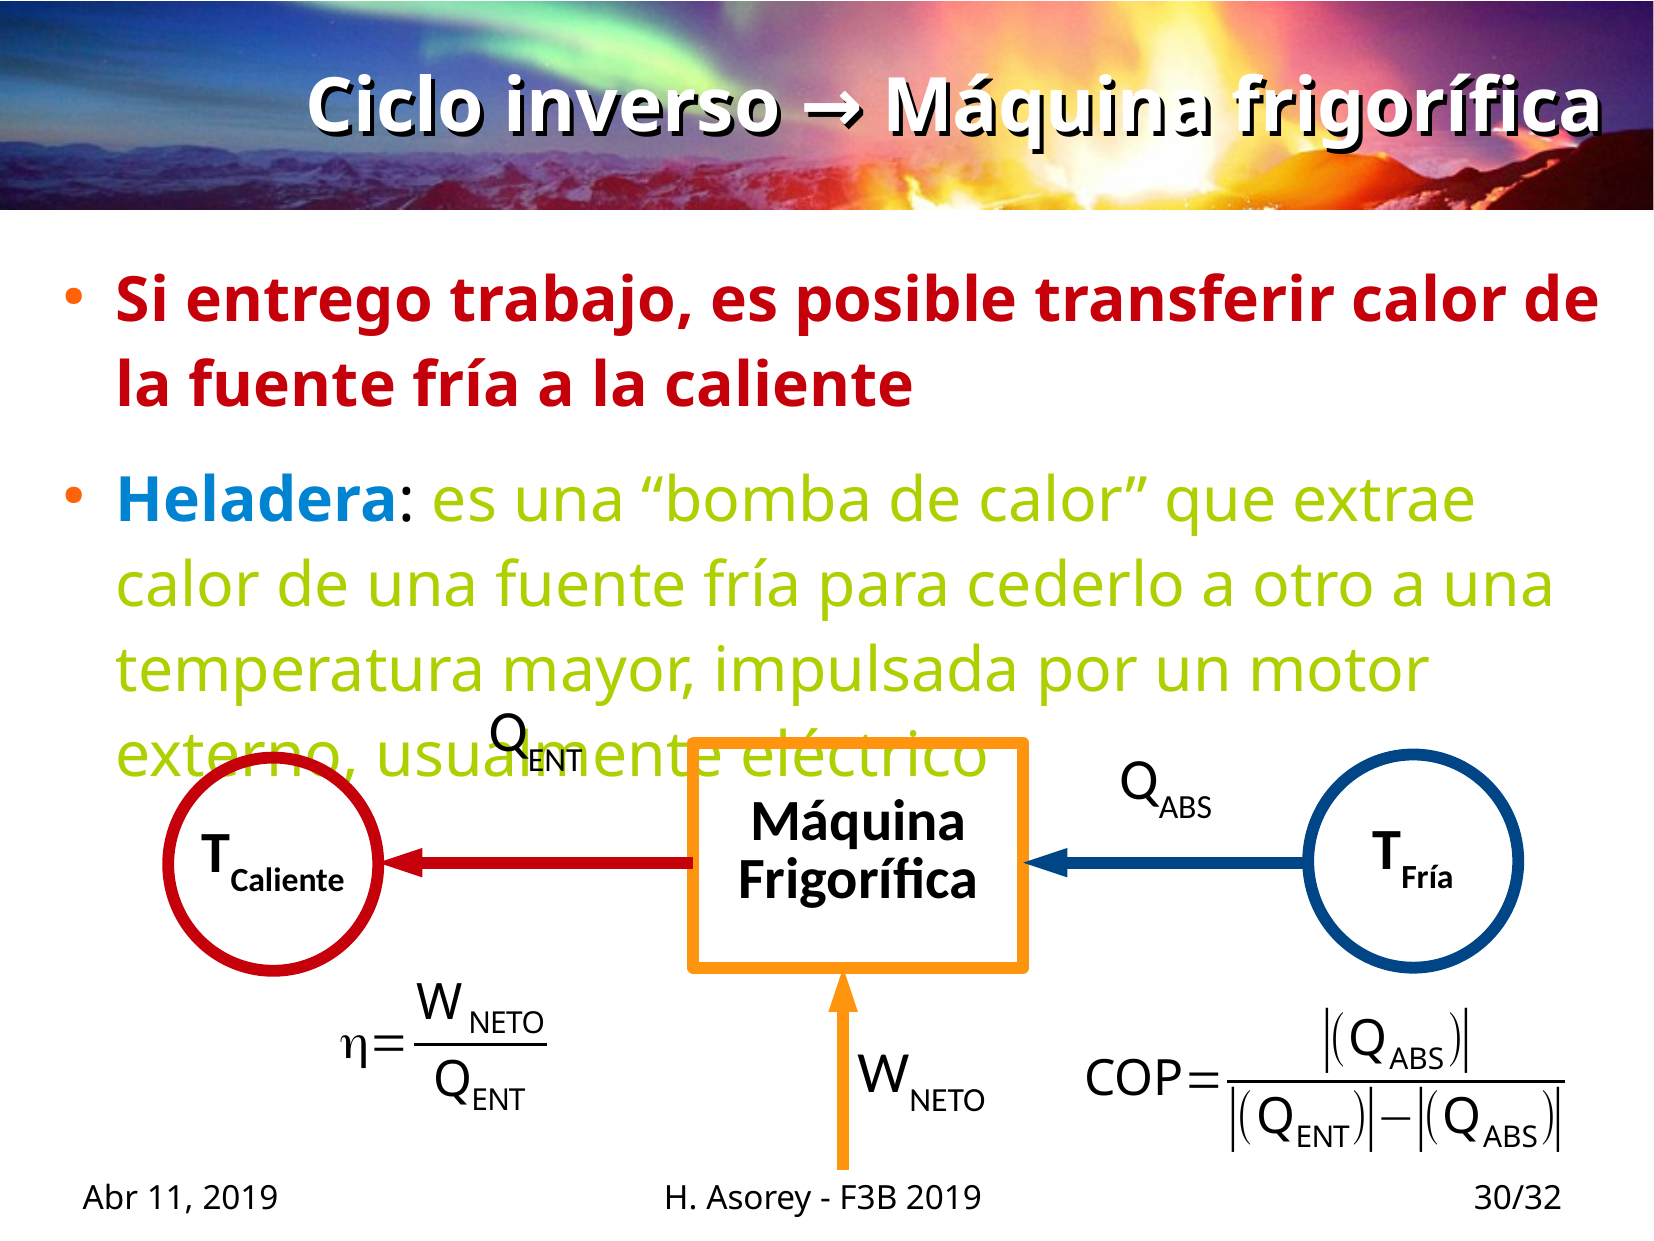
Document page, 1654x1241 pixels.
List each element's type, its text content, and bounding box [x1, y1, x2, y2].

text_box TCaliente [168, 757, 379, 971]
text_box WNETO [837, 1041, 1006, 1141]
chart [1078, 1006, 1576, 1156]
title Ciclo inverso → Máquina frigorífica [45, 15, 1606, 191]
text_box Máquina Frigorífica [693, 742, 1024, 968]
text_box TFría [1308, 754, 1519, 968]
chart [332, 970, 556, 1119]
picture [0, 1, 1654, 210]
list Si entrego trabajo, es posible transferir calor de la fuente fría a la caliente Heladera: es una “bomba de calor” que extrae calor de una fuente fría para cederlo a otro a una temperatura mayor, impulsada por un motor externo, usualmente eléctrico [45, 255, 1606, 1156]
